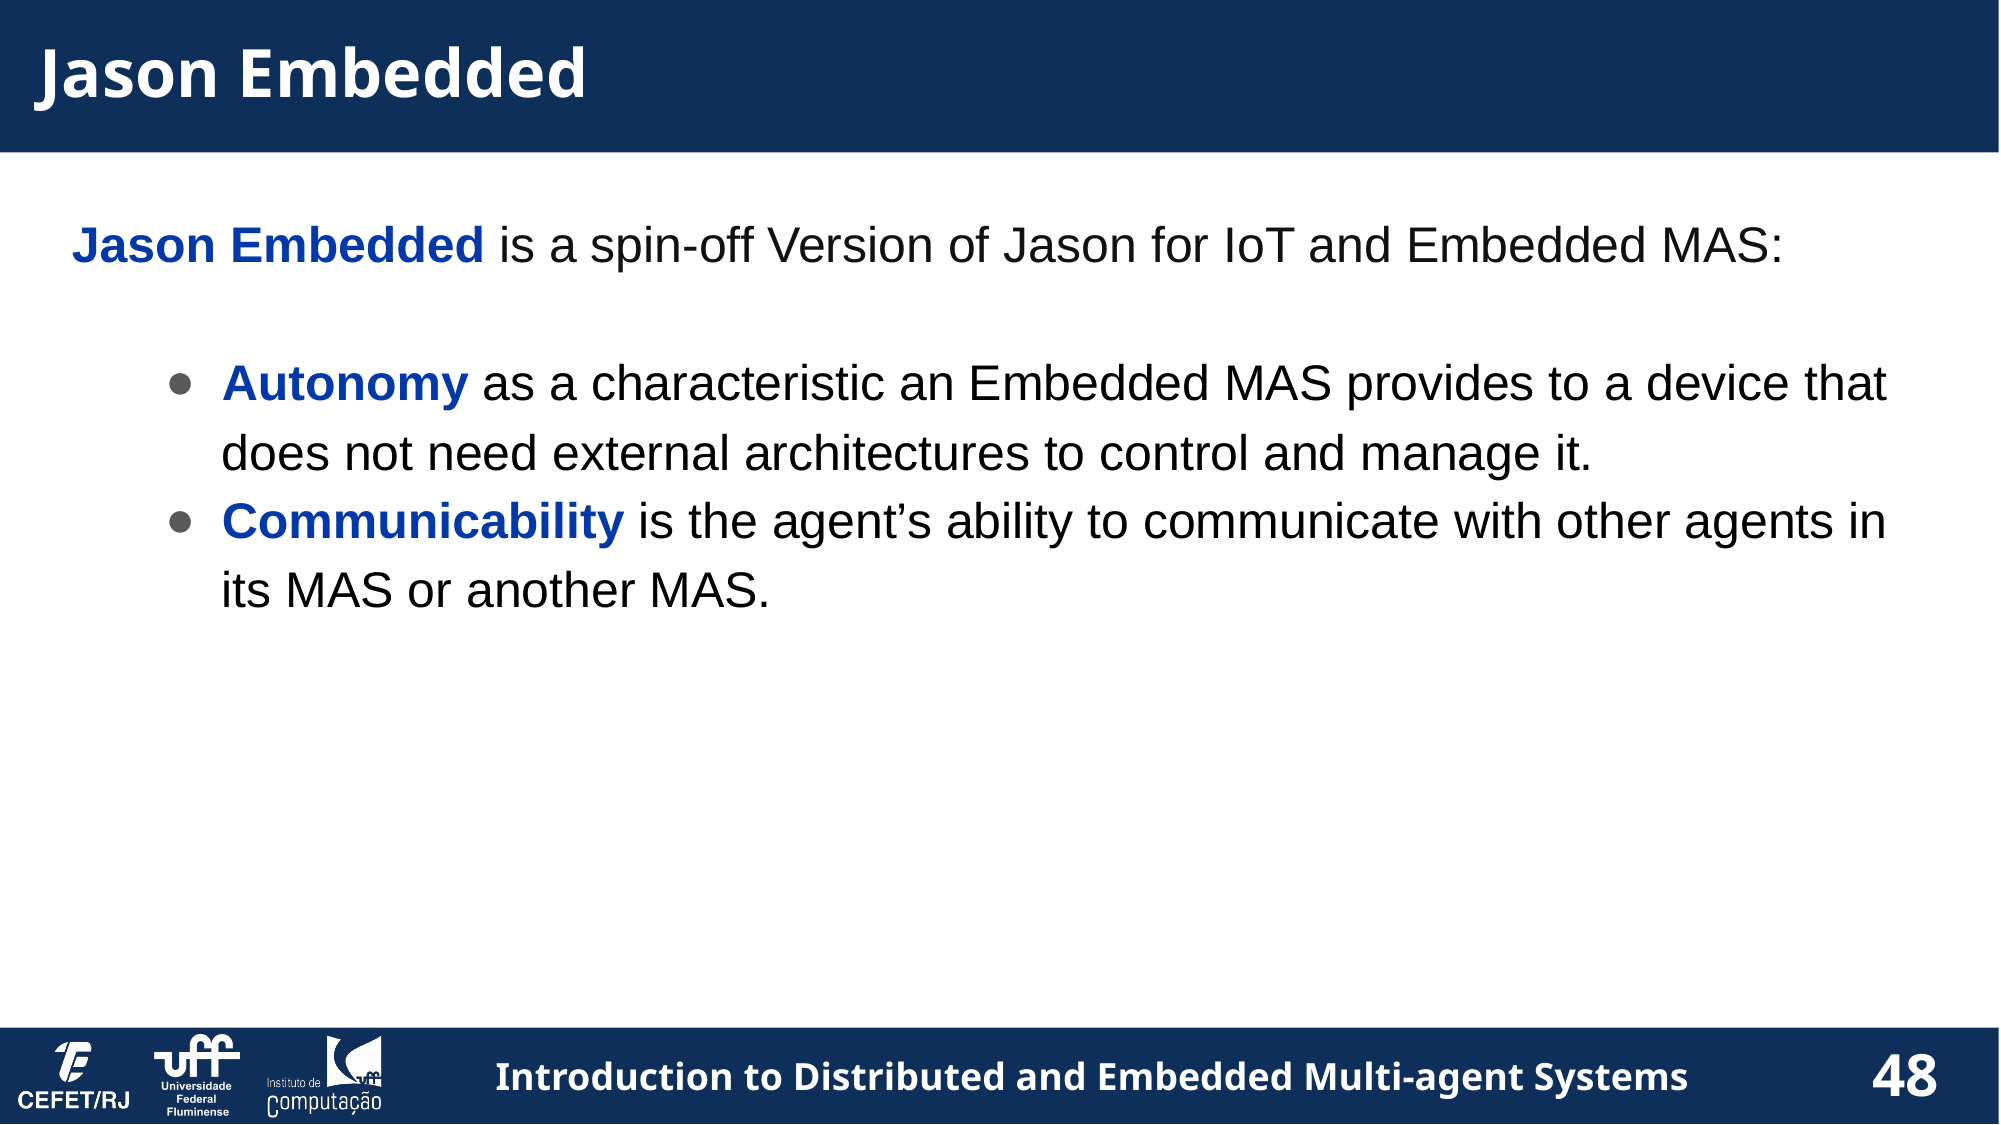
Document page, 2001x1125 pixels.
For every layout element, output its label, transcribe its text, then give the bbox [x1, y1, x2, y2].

picture [153, 1033, 241, 1121]
picture [265, 1033, 383, 1118]
text_box Jason Embedded [25, 23, 1999, 119]
text_box Jason Embedded is a spin-off Version of Jason for IoT and Embedded MAS: Autonomy as a characteristic an Embedded MAS provides to a device that does not need external architectures to control and manage it. Communicability is the agent’s ability to communicate with other agents in its MAS or another MAS. [57, 188, 1967, 1016]
picture [18, 1021, 129, 1125]
